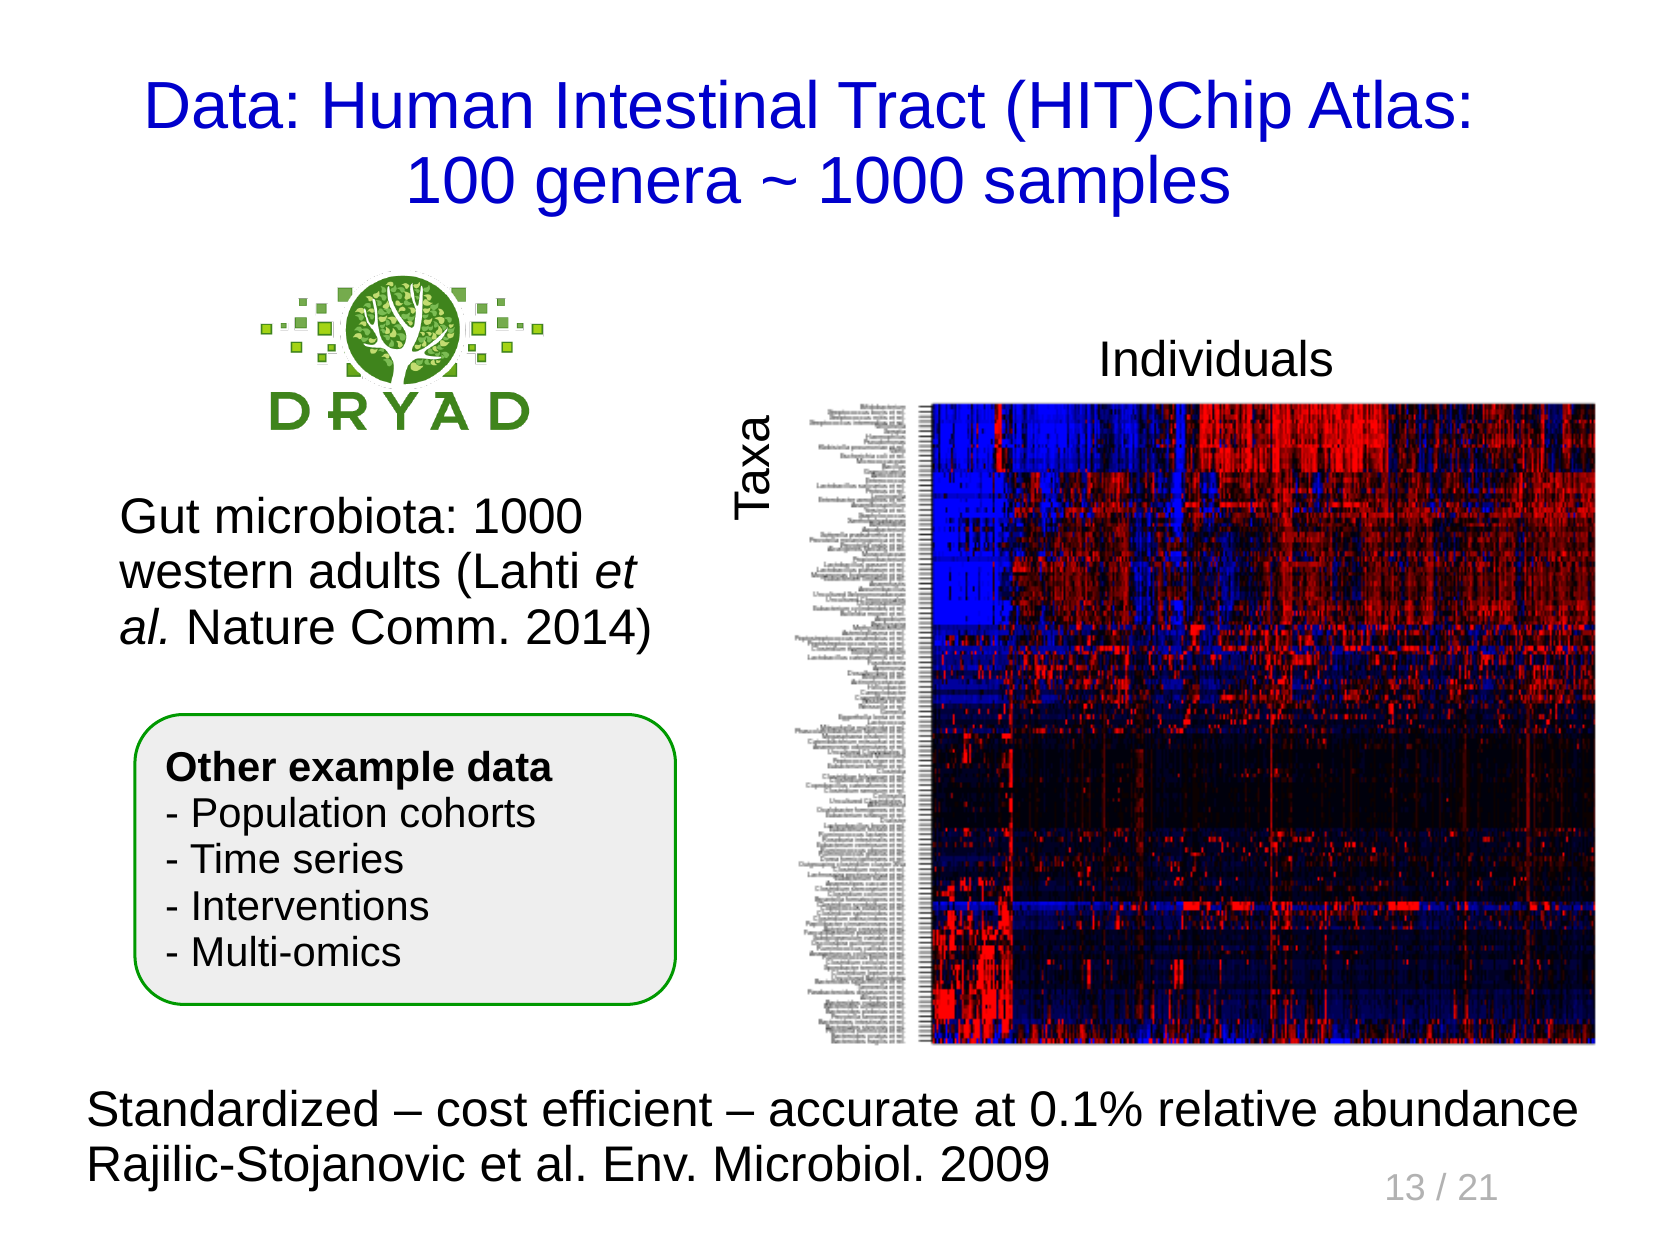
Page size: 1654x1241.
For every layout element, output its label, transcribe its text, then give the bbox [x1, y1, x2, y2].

text_box Individuals [1083, 323, 1480, 395]
text_box <number> / 21 [1369, 1159, 1646, 1220]
picture [750, 329, 1621, 1159]
text_box Standardized – cost efficient – accurate at 0.1% relative abundance Rajilic-Stojanovic et al. Env. Microbiol. 2009 [71, 1073, 1601, 1218]
picture [225, 261, 556, 437]
text_box Gut microbiota: 1000 western adults (Lahti et al. Nature Comm. 2014) [104, 480, 705, 669]
text_box Data: Human Intestinal Tract (HIT)Chip Atlas: 100 genera ~ 1000 samples [80, 60, 1558, 244]
text_box Other example data - Population cohorts - Time series - Interventions - Multi-omics [134, 714, 676, 1005]
text_box Taxa [716, 375, 845, 537]
